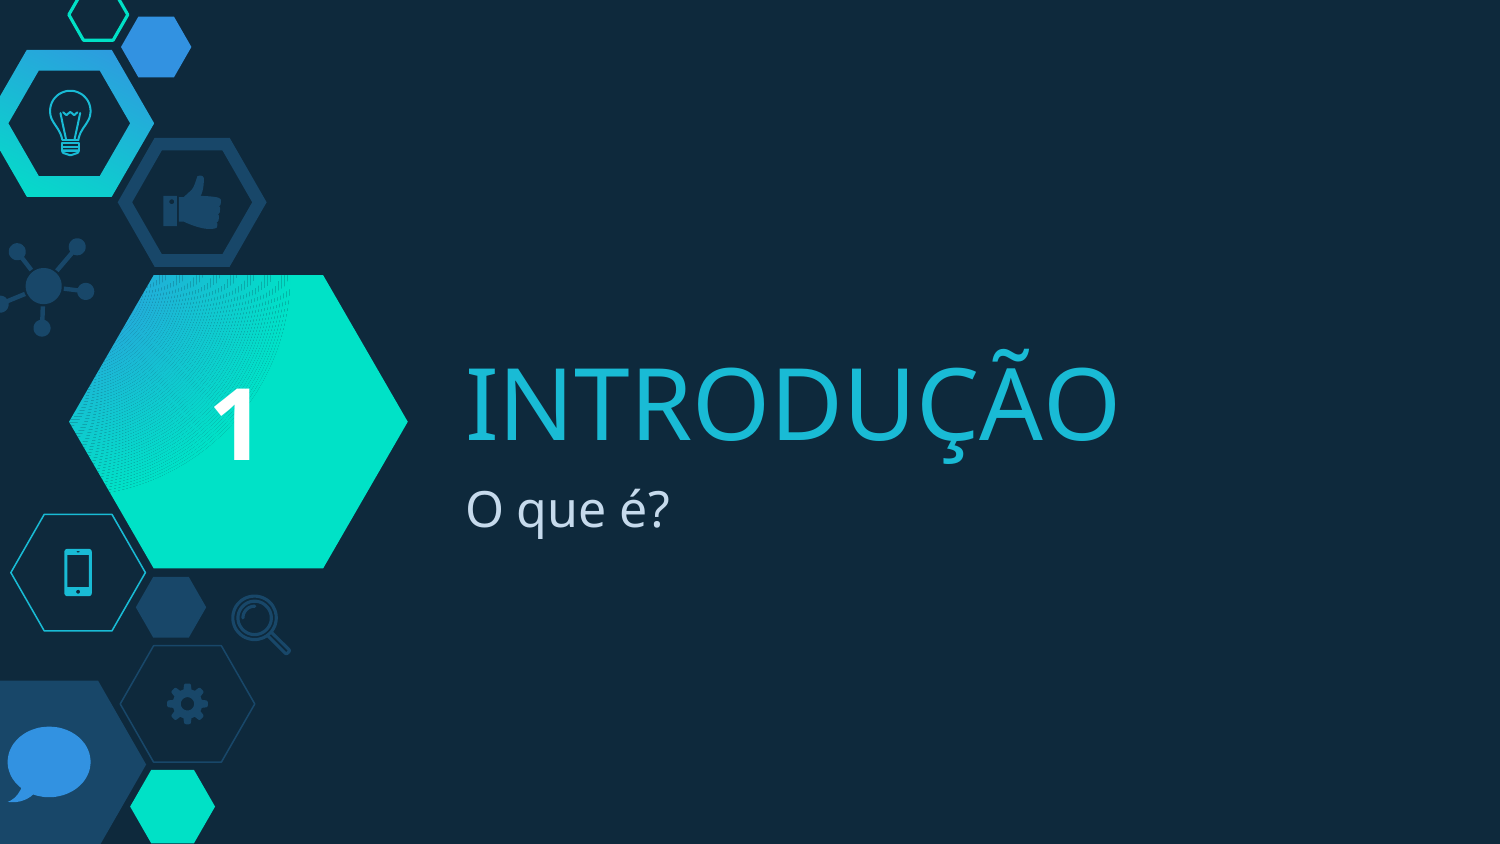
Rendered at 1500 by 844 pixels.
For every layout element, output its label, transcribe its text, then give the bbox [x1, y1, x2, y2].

text_box 1 [67, 275, 407, 566]
title Introdução [450, 184, 1375, 462]
subtitle O que é? [450, 462, 1385, 592]
